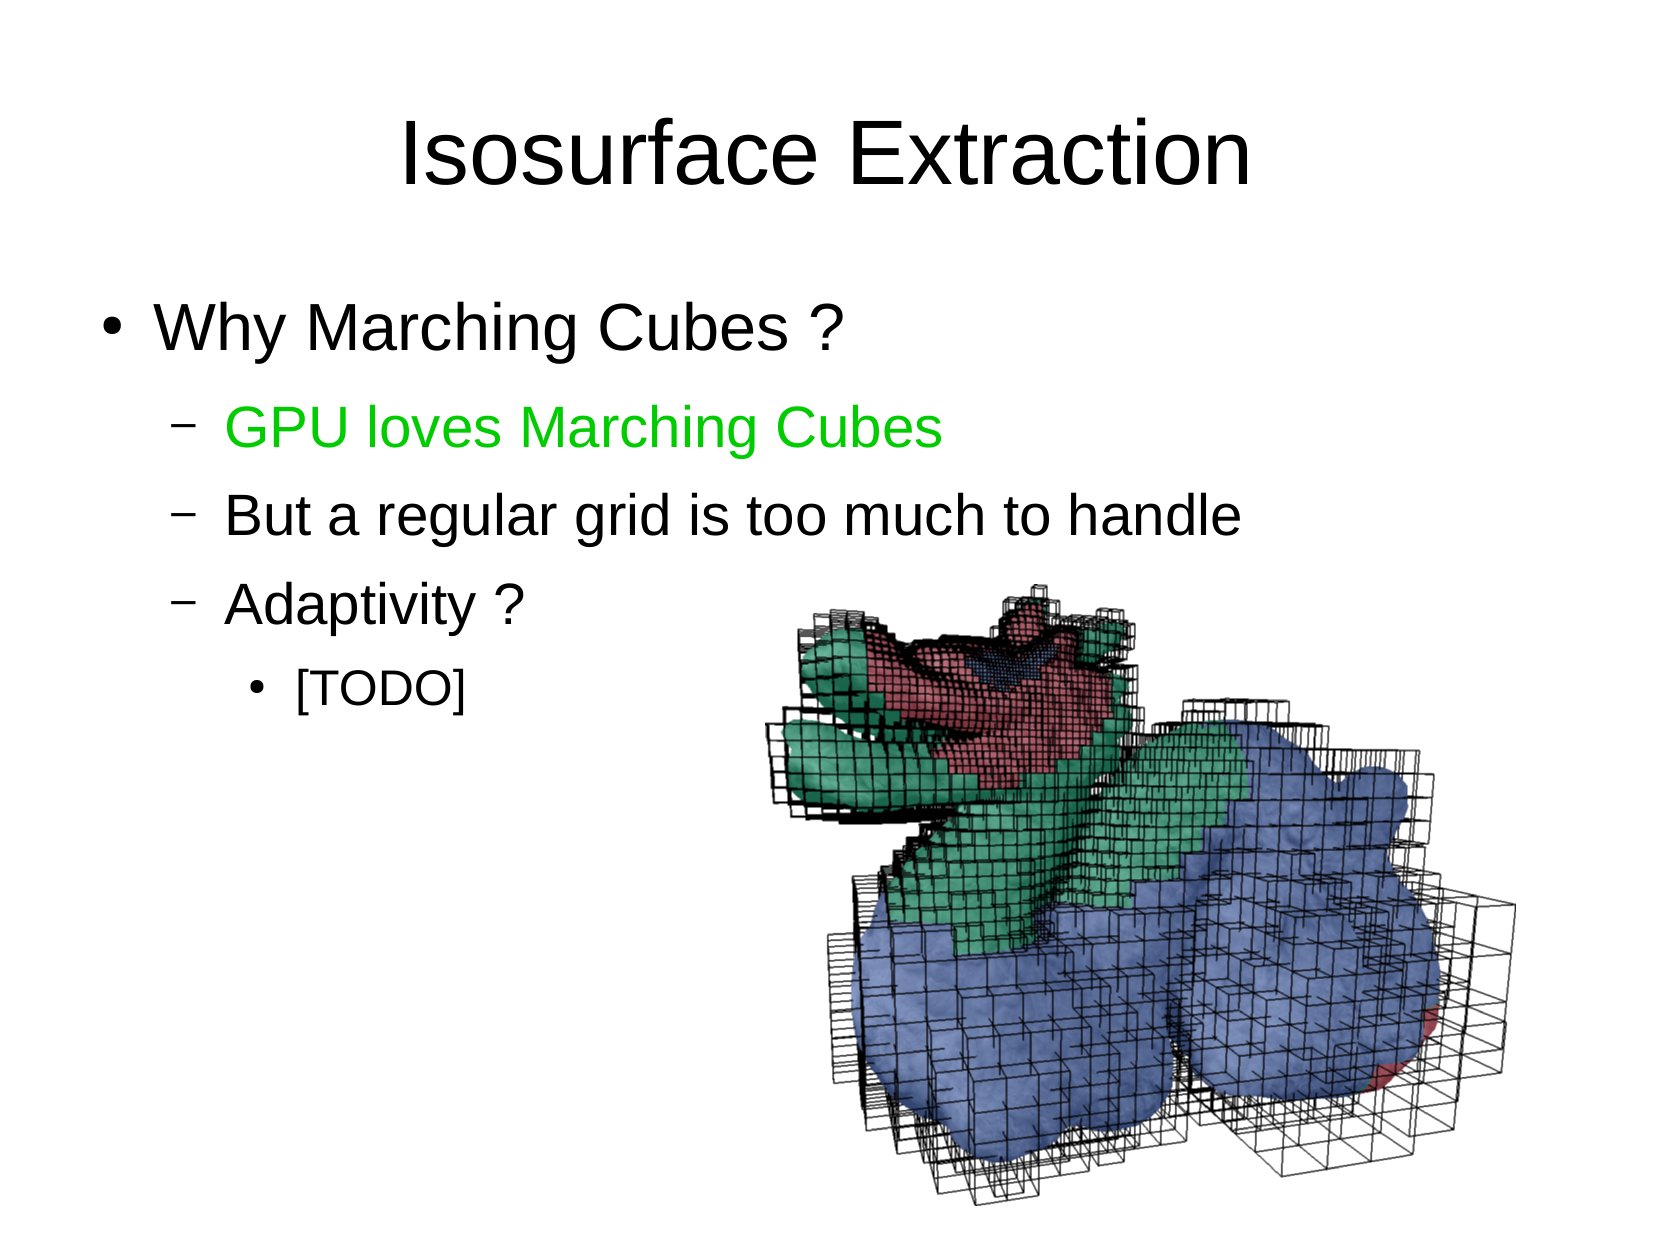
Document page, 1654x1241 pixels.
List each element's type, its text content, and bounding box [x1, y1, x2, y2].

picture [765, 584, 1516, 1206]
list Why Marching Cubes ? GPU loves Marching Cubes But a regular grid is too much to handle Adaptivity ? [TODO] [82, 290, 1571, 1010]
title Isosurface Extraction [82, 49, 1571, 257]
